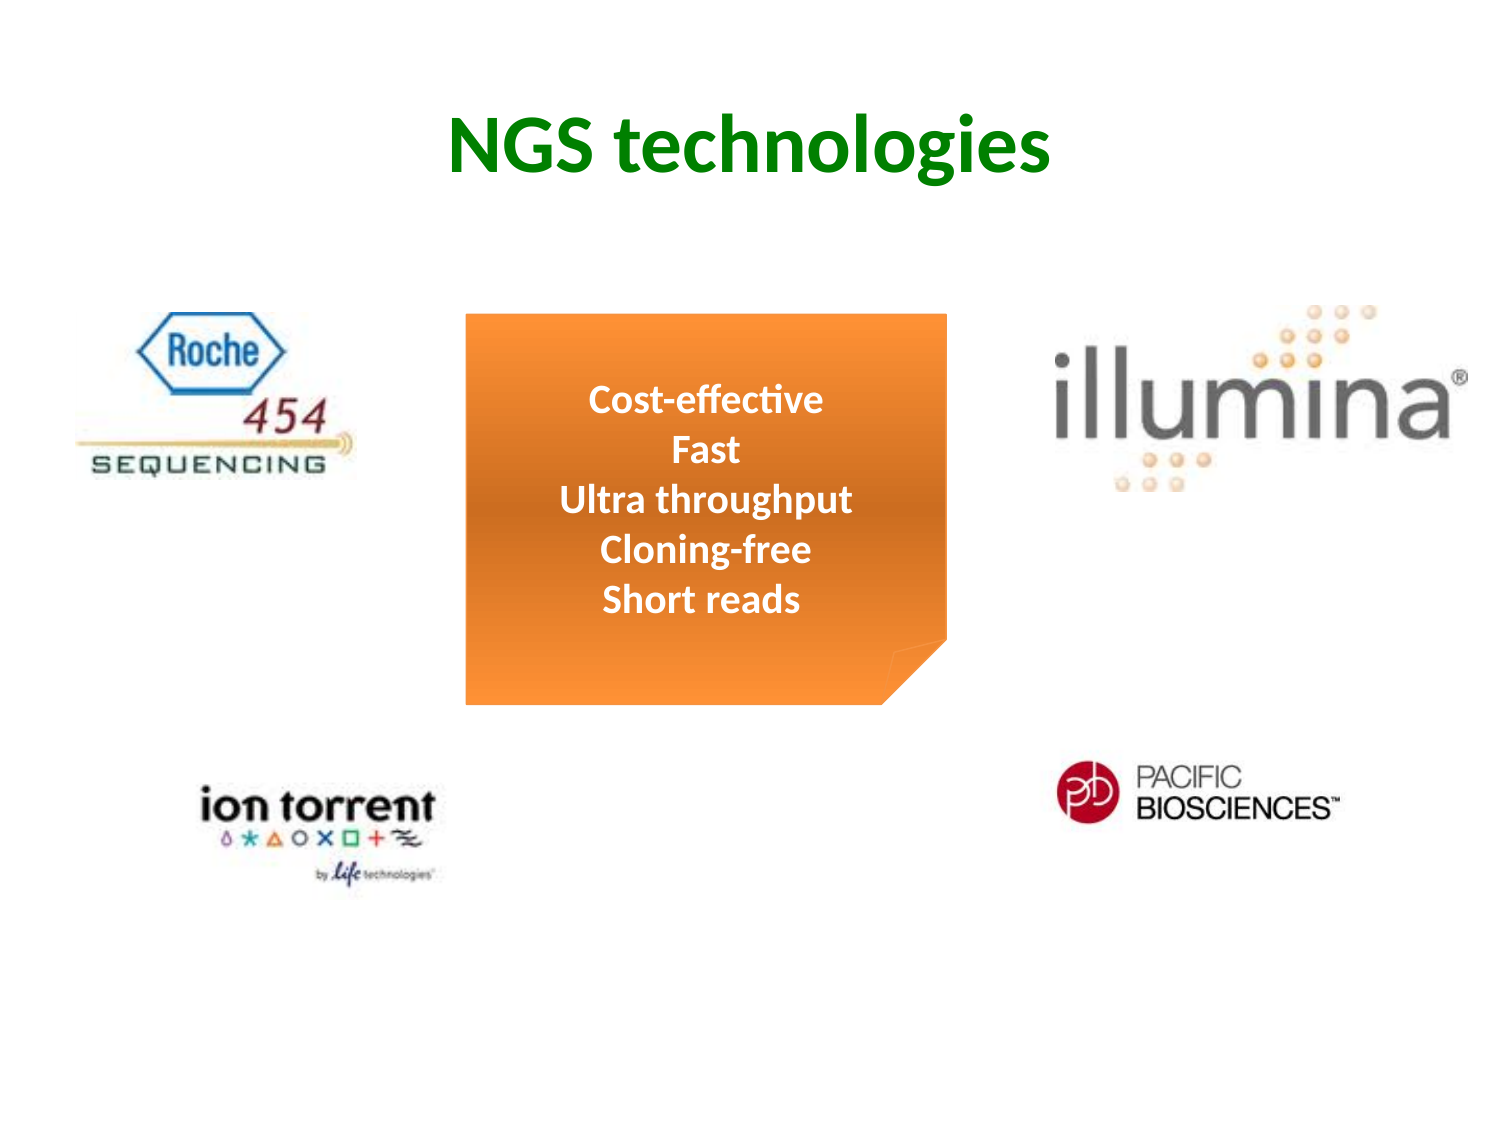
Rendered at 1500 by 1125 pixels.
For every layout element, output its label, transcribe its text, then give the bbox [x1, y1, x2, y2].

picture [1000, 689, 1396, 896]
picture [1055, 305, 1468, 492]
picture [75, 312, 357, 480]
text_box NGS technologies [74, 45, 1425, 233]
picture [180, 733, 455, 901]
text_box Cost-effective Fast Ultra throughput Cloning-free Short reads [466, 314, 947, 705]
